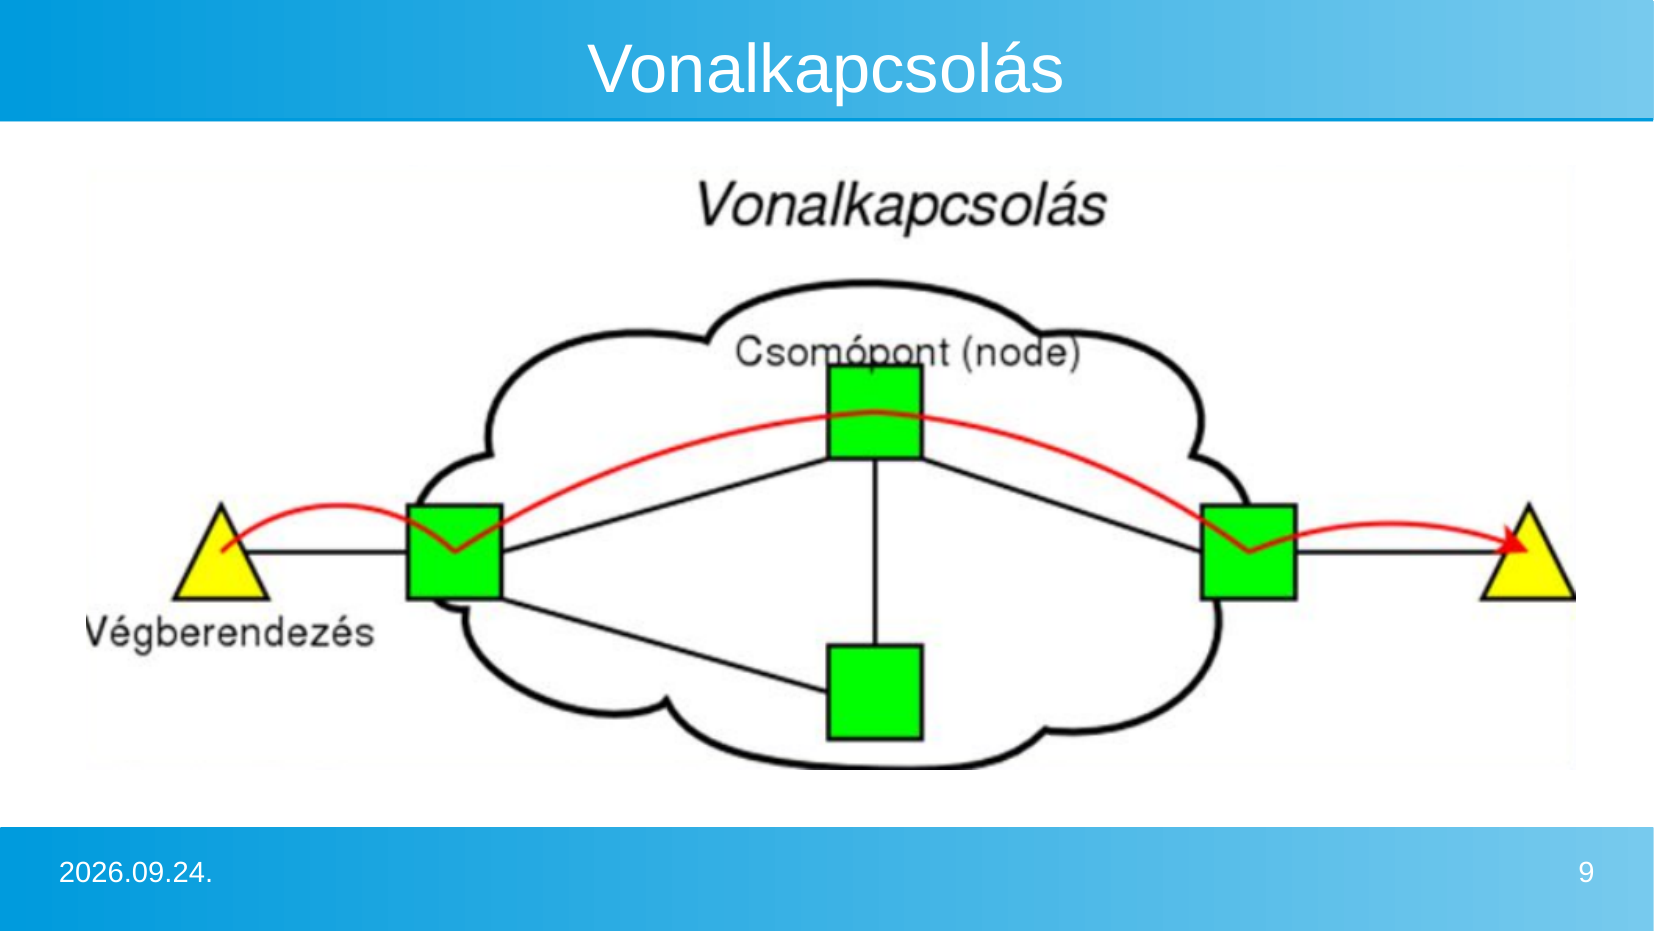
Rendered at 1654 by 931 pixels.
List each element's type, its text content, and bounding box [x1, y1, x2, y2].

title Vonalkapcsolás [59, 29, 1595, 108]
picture [86, 165, 1576, 770]
